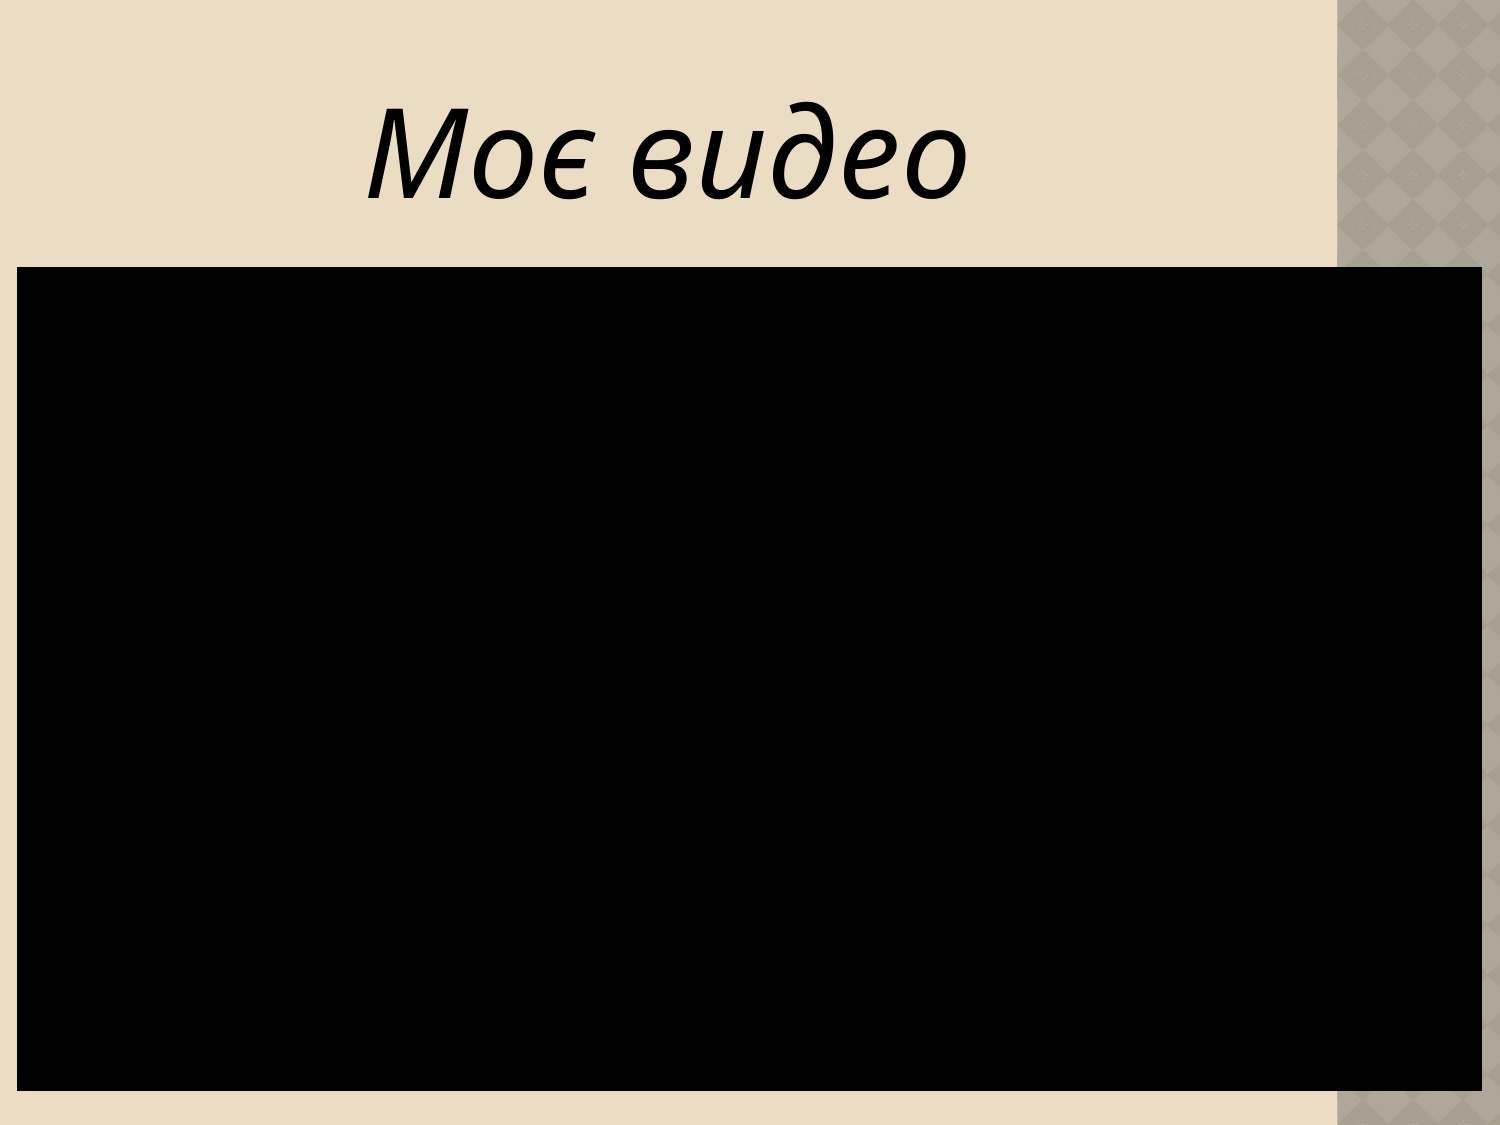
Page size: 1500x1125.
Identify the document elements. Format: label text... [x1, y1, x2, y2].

text_box Моє видео [348, 66, 1099, 232]
picture [17, 267, 1482, 1091]
